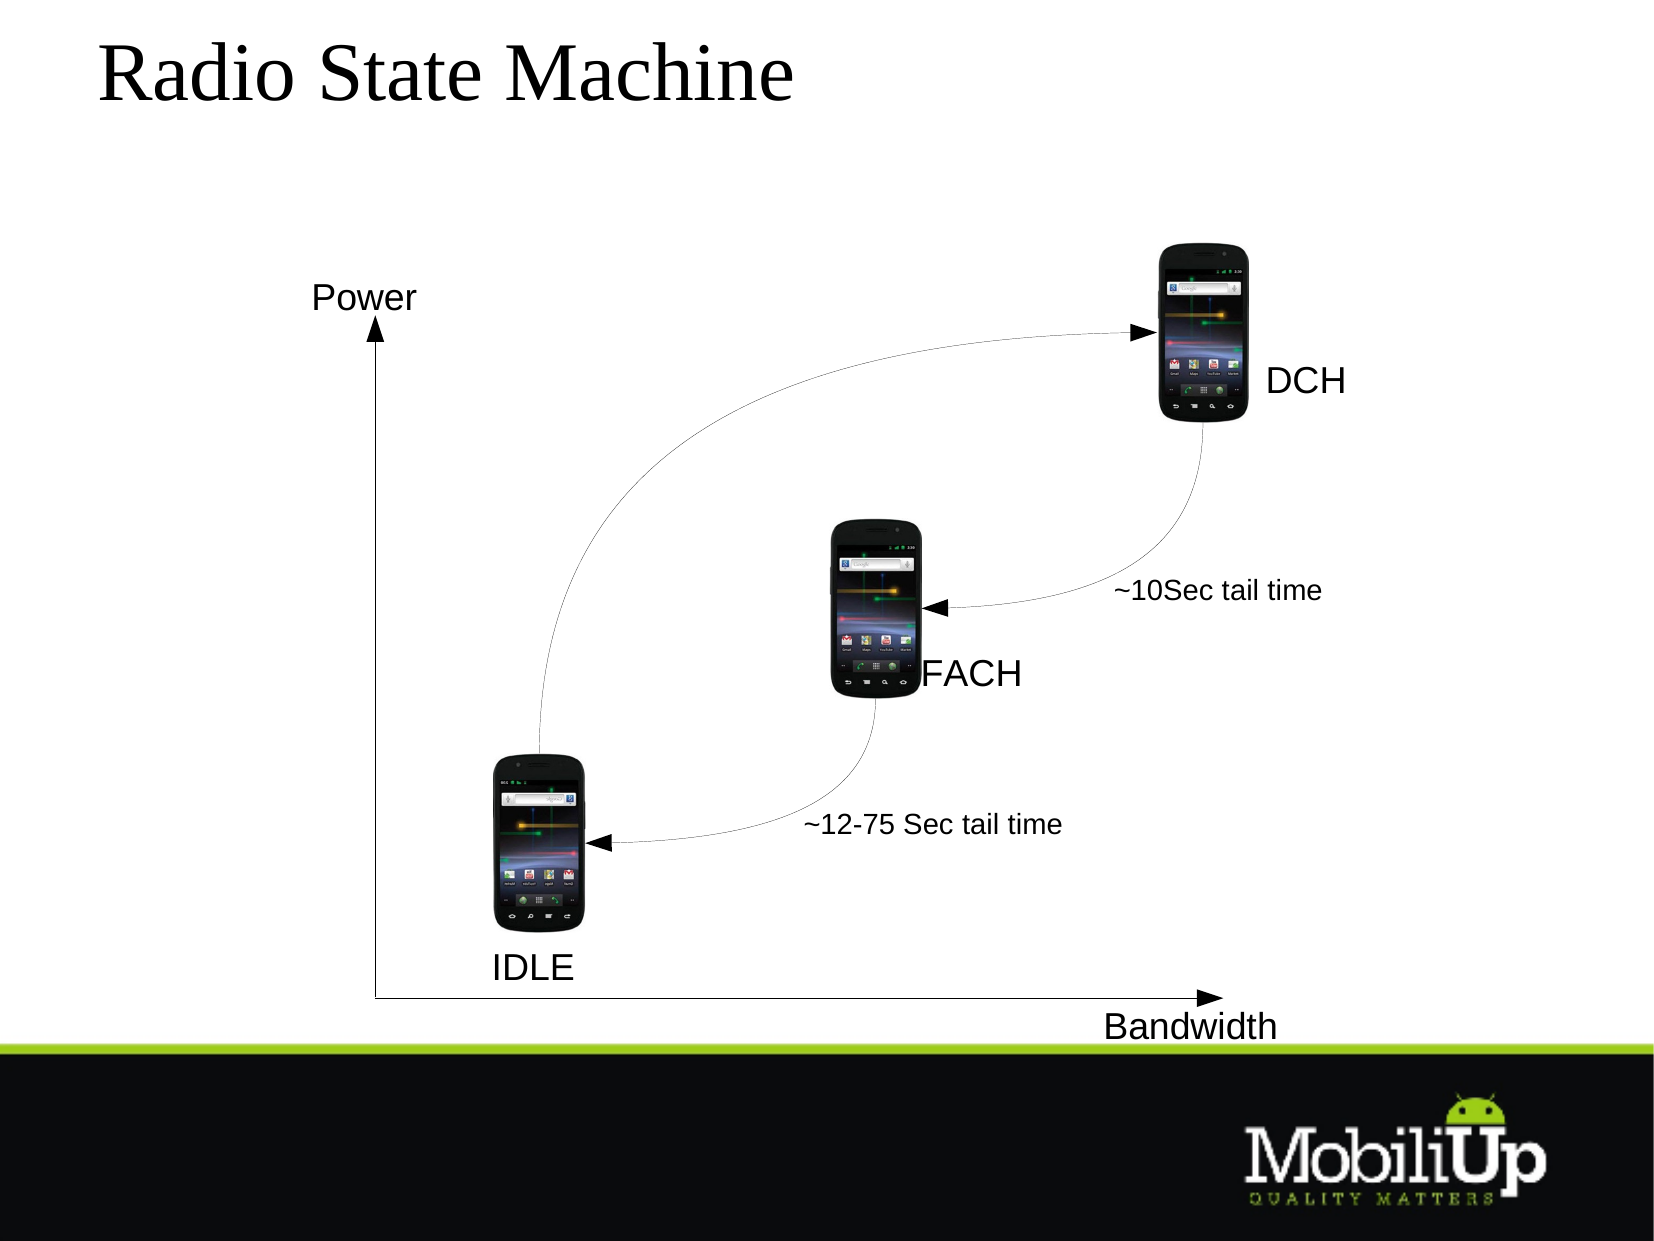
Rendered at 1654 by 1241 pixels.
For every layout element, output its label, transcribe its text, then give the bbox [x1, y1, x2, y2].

picture [0, 0, 1654, 1241]
text_box DCH [1226, 352, 1386, 410]
text_box ~12-75 Sec tail time [788, 801, 1135, 849]
text_box Bandwidth [1088, 998, 1338, 1055]
text_box ~10Sec tail time [1098, 566, 1367, 615]
text_box Power [296, 268, 443, 326]
text_box IDLE [396, 938, 671, 996]
title Radio State Machine [82, 9, 1571, 125]
text_box FACH [887, 645, 1057, 702]
